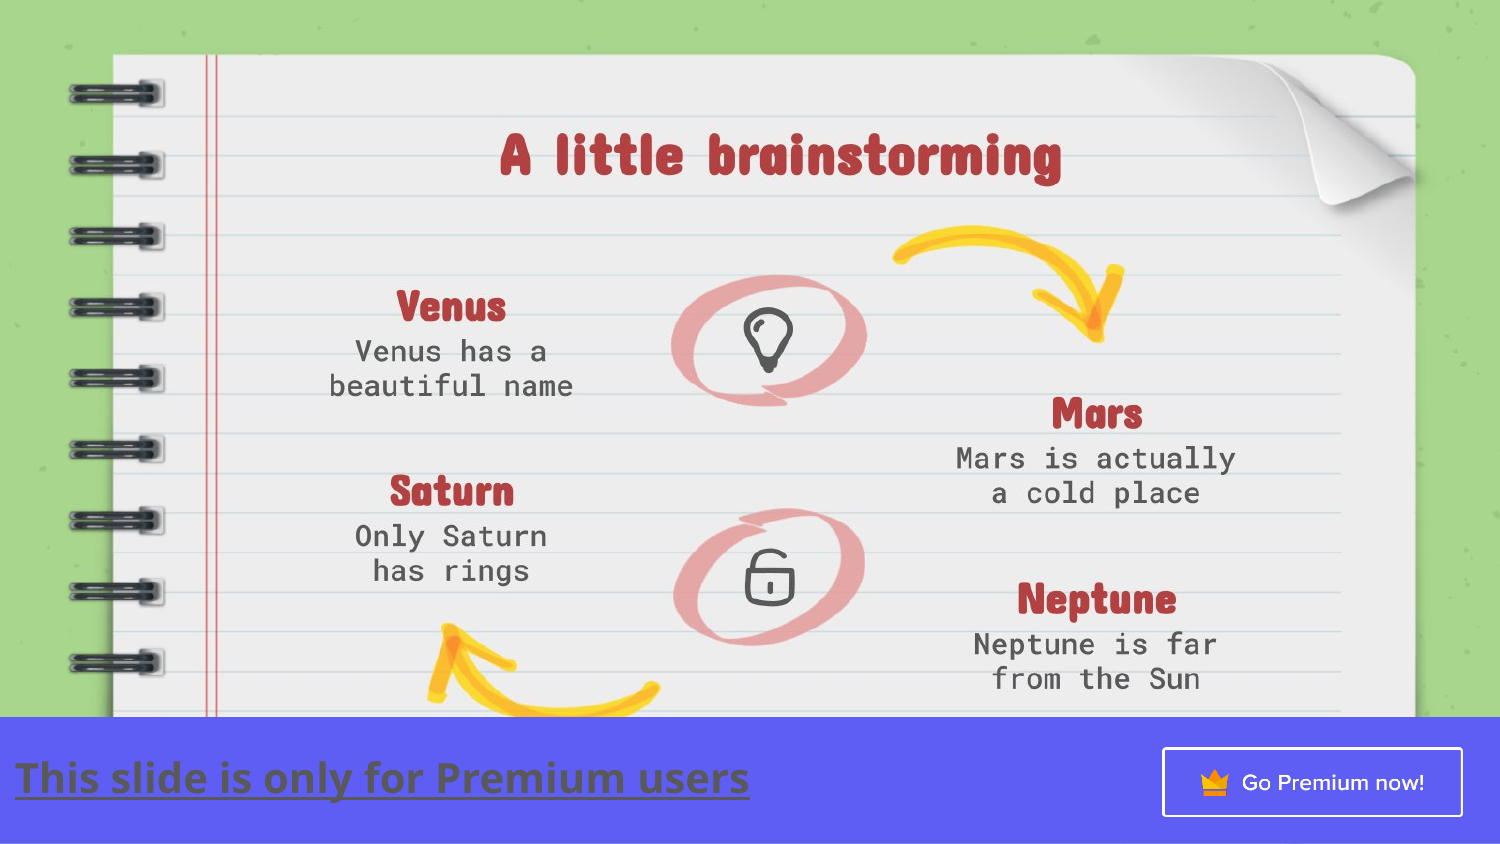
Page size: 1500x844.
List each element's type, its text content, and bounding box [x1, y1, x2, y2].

picture [1162, 747, 1463, 817]
text_box This slide is only for Premium users [0, 717, 1500, 844]
picture [0, 0, 1500, 717]
